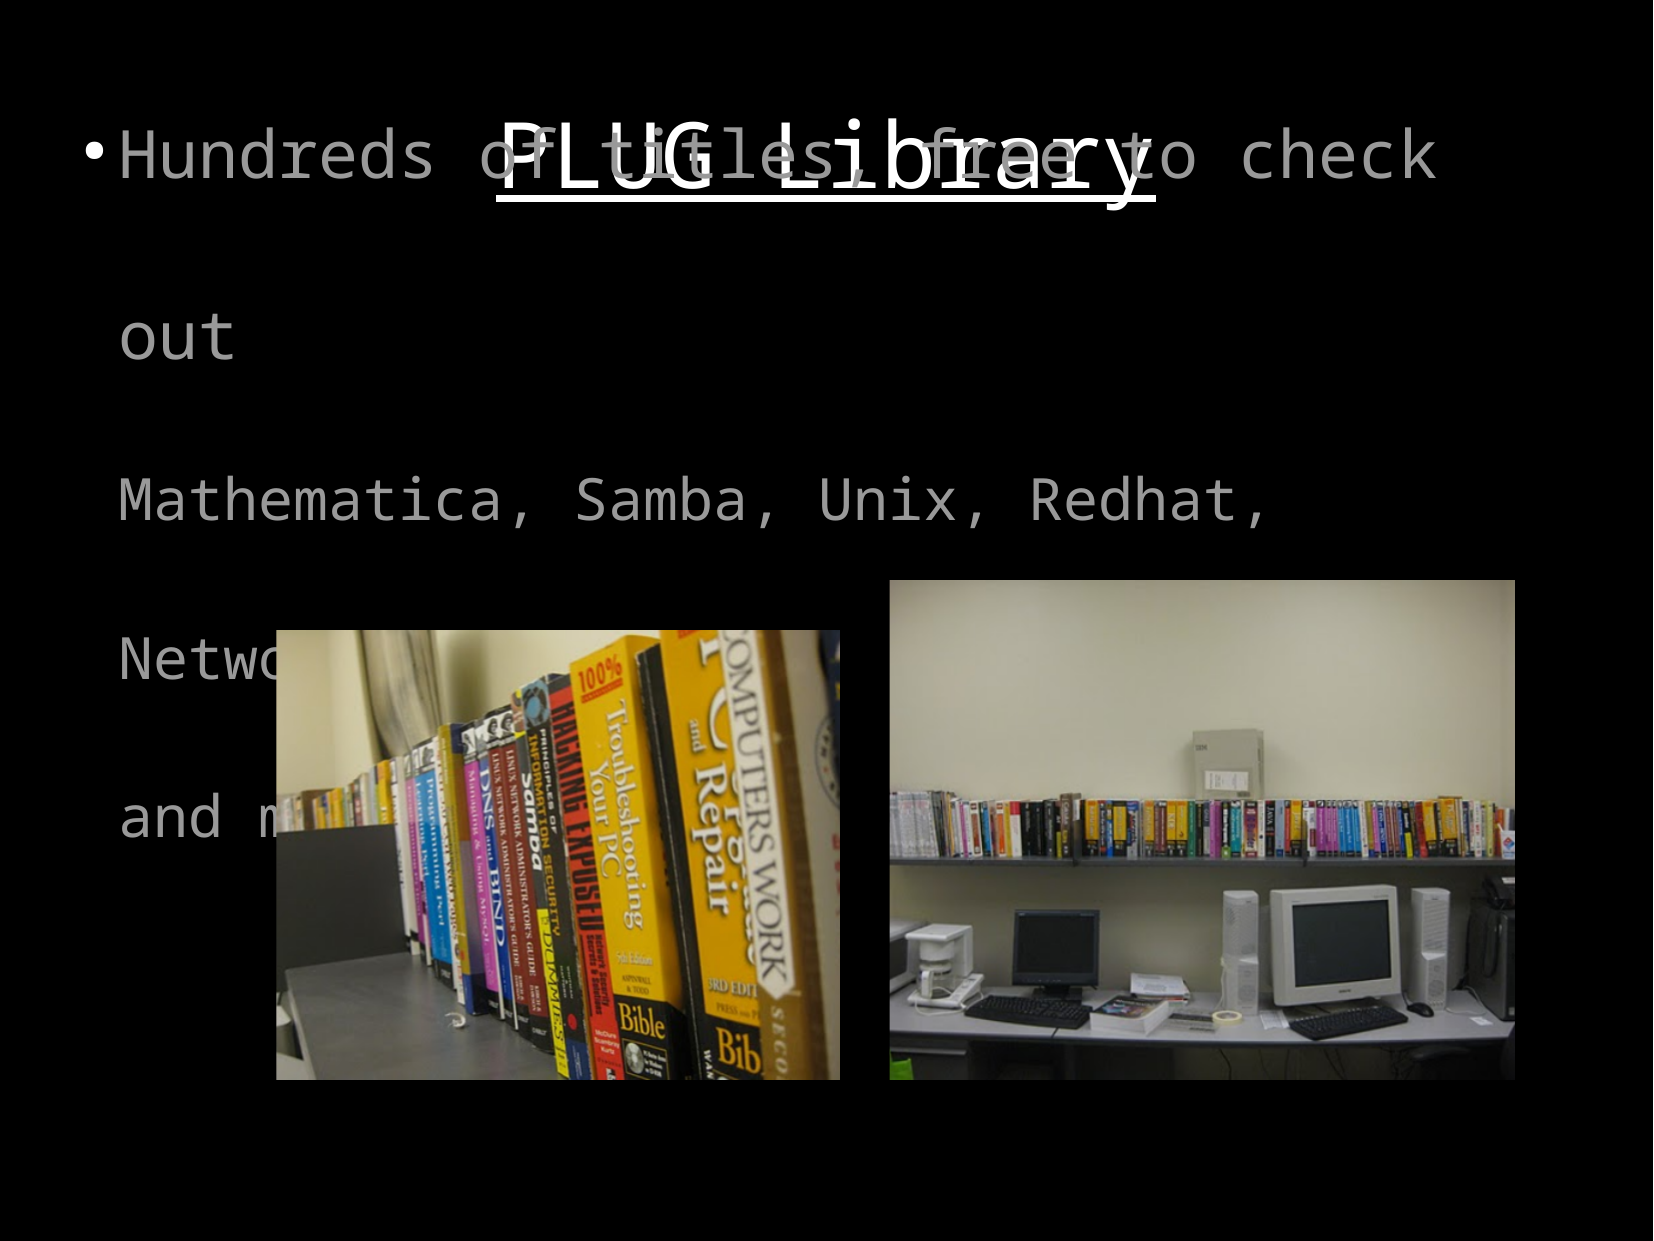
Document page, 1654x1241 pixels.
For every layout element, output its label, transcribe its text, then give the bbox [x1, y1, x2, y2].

picture [276, 630, 841, 1081]
subtitle Hundreds of titles, free to check out Mathematica, Samba, Unix, Redhat, Networking and much more! [82, 225, 1501, 646]
title PLUG Library [82, 49, 1571, 257]
picture [889, 580, 1516, 1081]
